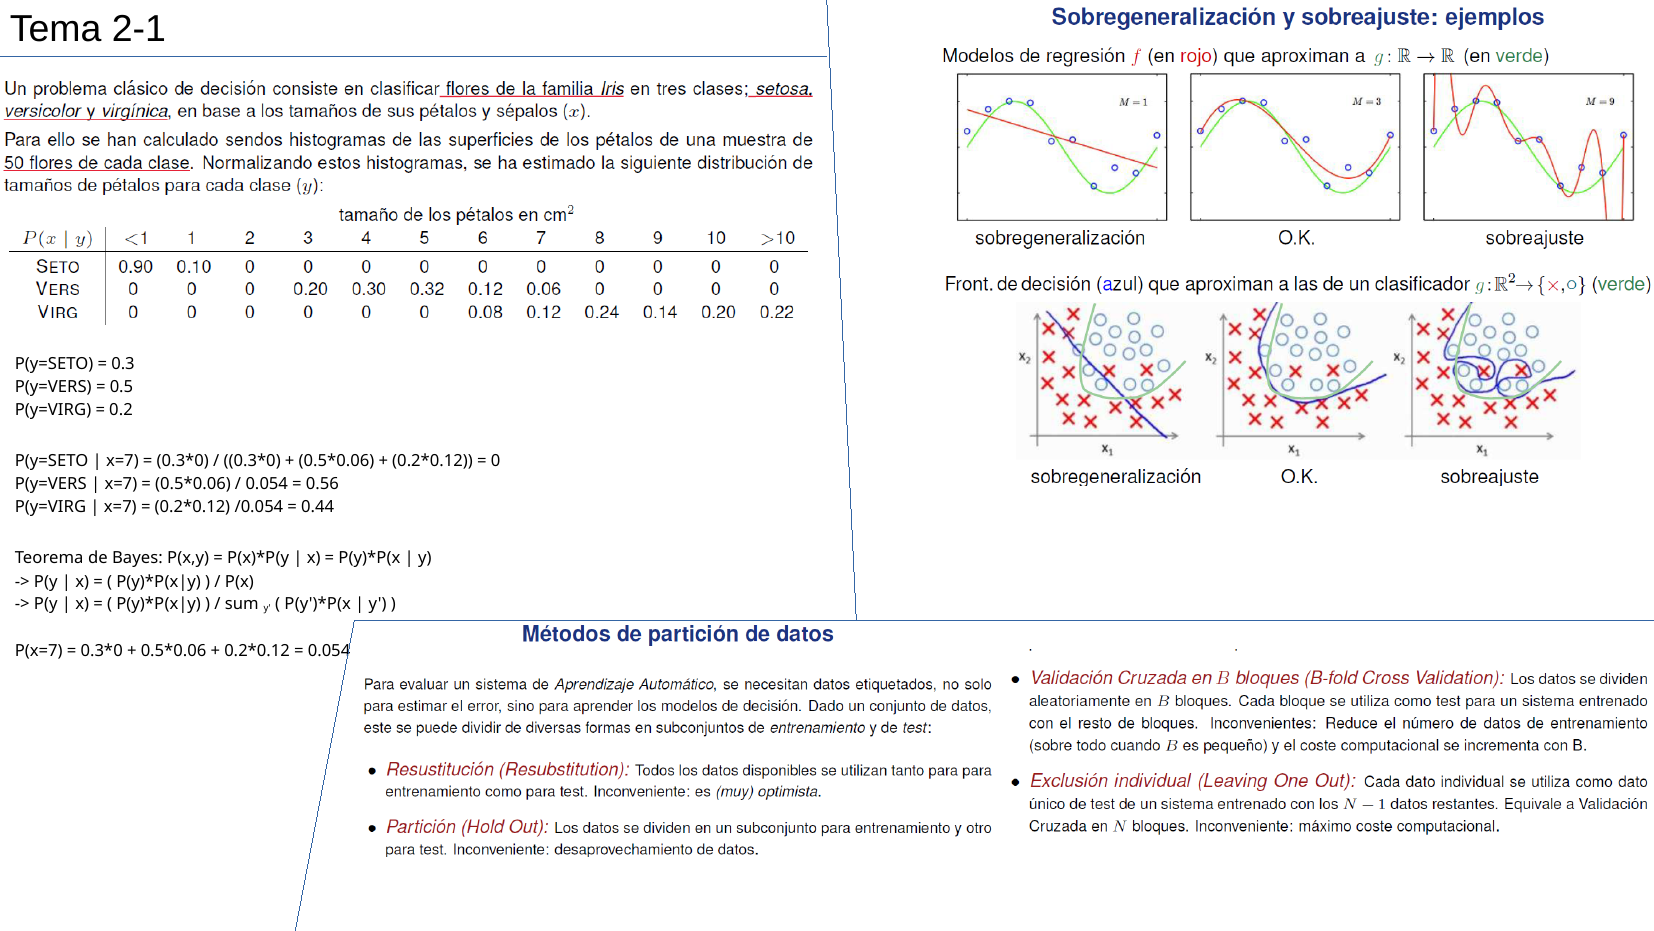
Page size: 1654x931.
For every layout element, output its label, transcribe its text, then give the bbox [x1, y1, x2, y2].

picture [354, 621, 1654, 857]
picture [0, 72, 820, 325]
picture [931, 0, 1654, 486]
text_box Tema 2-1 [0, 0, 266, 72]
text_box P(y=SETO) = 0.3 P(y=VERS) = 0.5 P(y=VIRG) = 0.2 P(y=SETO | x=7) = (0.3*0) / ((0.3*0) + (0.5*0.06) + (0.2*0.12)) = 0 P(y=VERS | x=7) = (0.5*0.06) / 0.054 = 0.56 P(y=VIRG | x=7) = (0.2*0.12) /0.054 = 0.44 Teorema de Bayes: P(x,y) = P(x)*P(y | x) = P(y)*P(x | y) -> P(y | x) = ( P(y)*P(x|y) ) / P(x) -> P(y | x) = ( P(y)*P(x|y) ) / sum y' ( P(y')*P(x | y') ) P(x=7) = 0.3*0 + 0.5*0.06 + 0.2*0.12 = 0.054 [0, 343, 500, 715]
